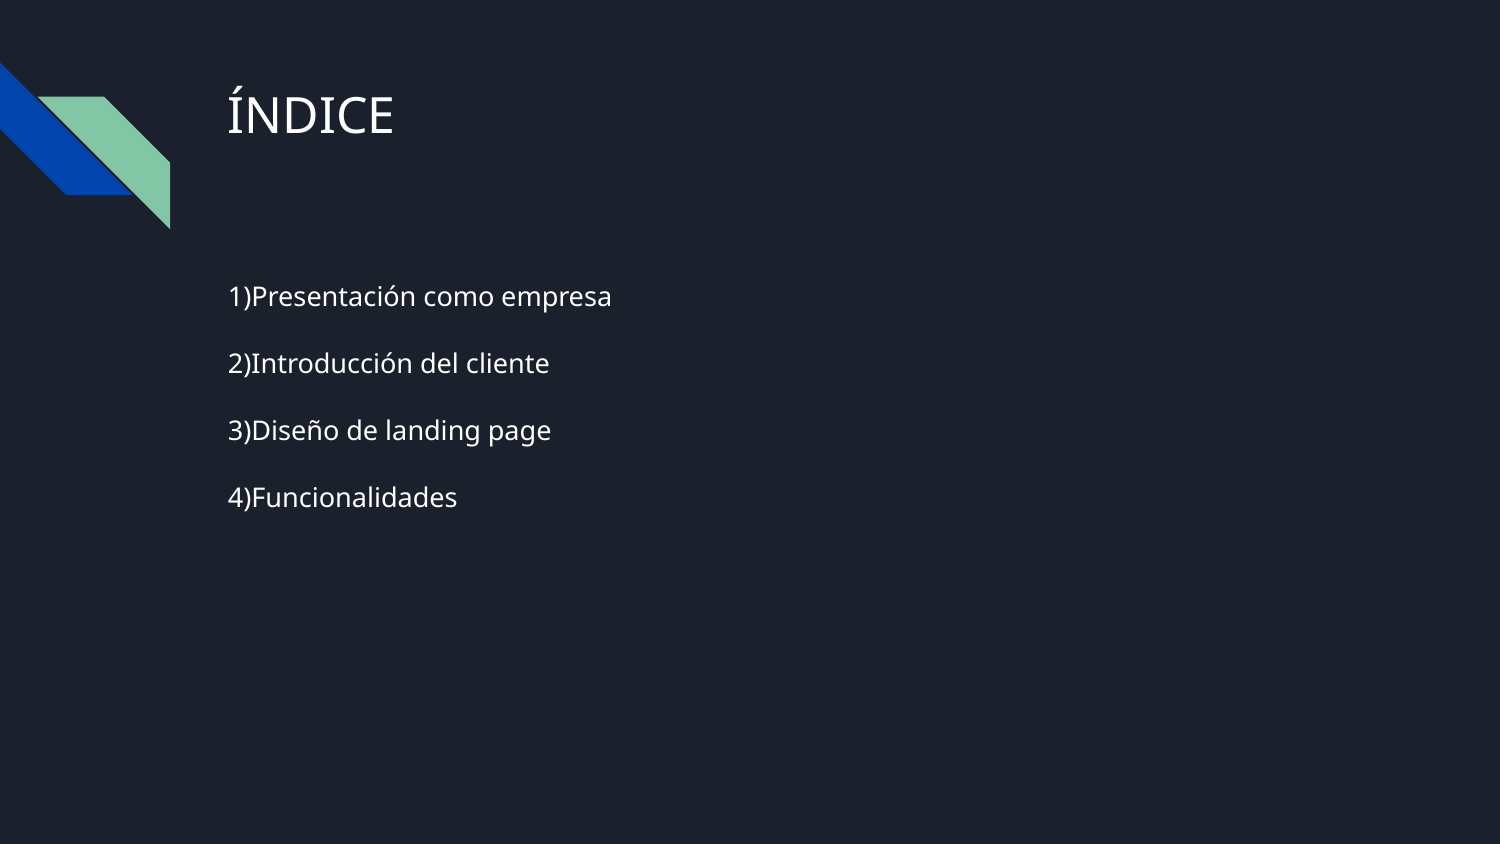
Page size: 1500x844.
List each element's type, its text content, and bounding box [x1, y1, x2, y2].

list 1)Presentación como empresa 2)Introducción del cliente 3)Diseño de landing page 4)Funcionalidades [212, 257, 1368, 735]
title ÍNDICE [212, 64, 1368, 215]
